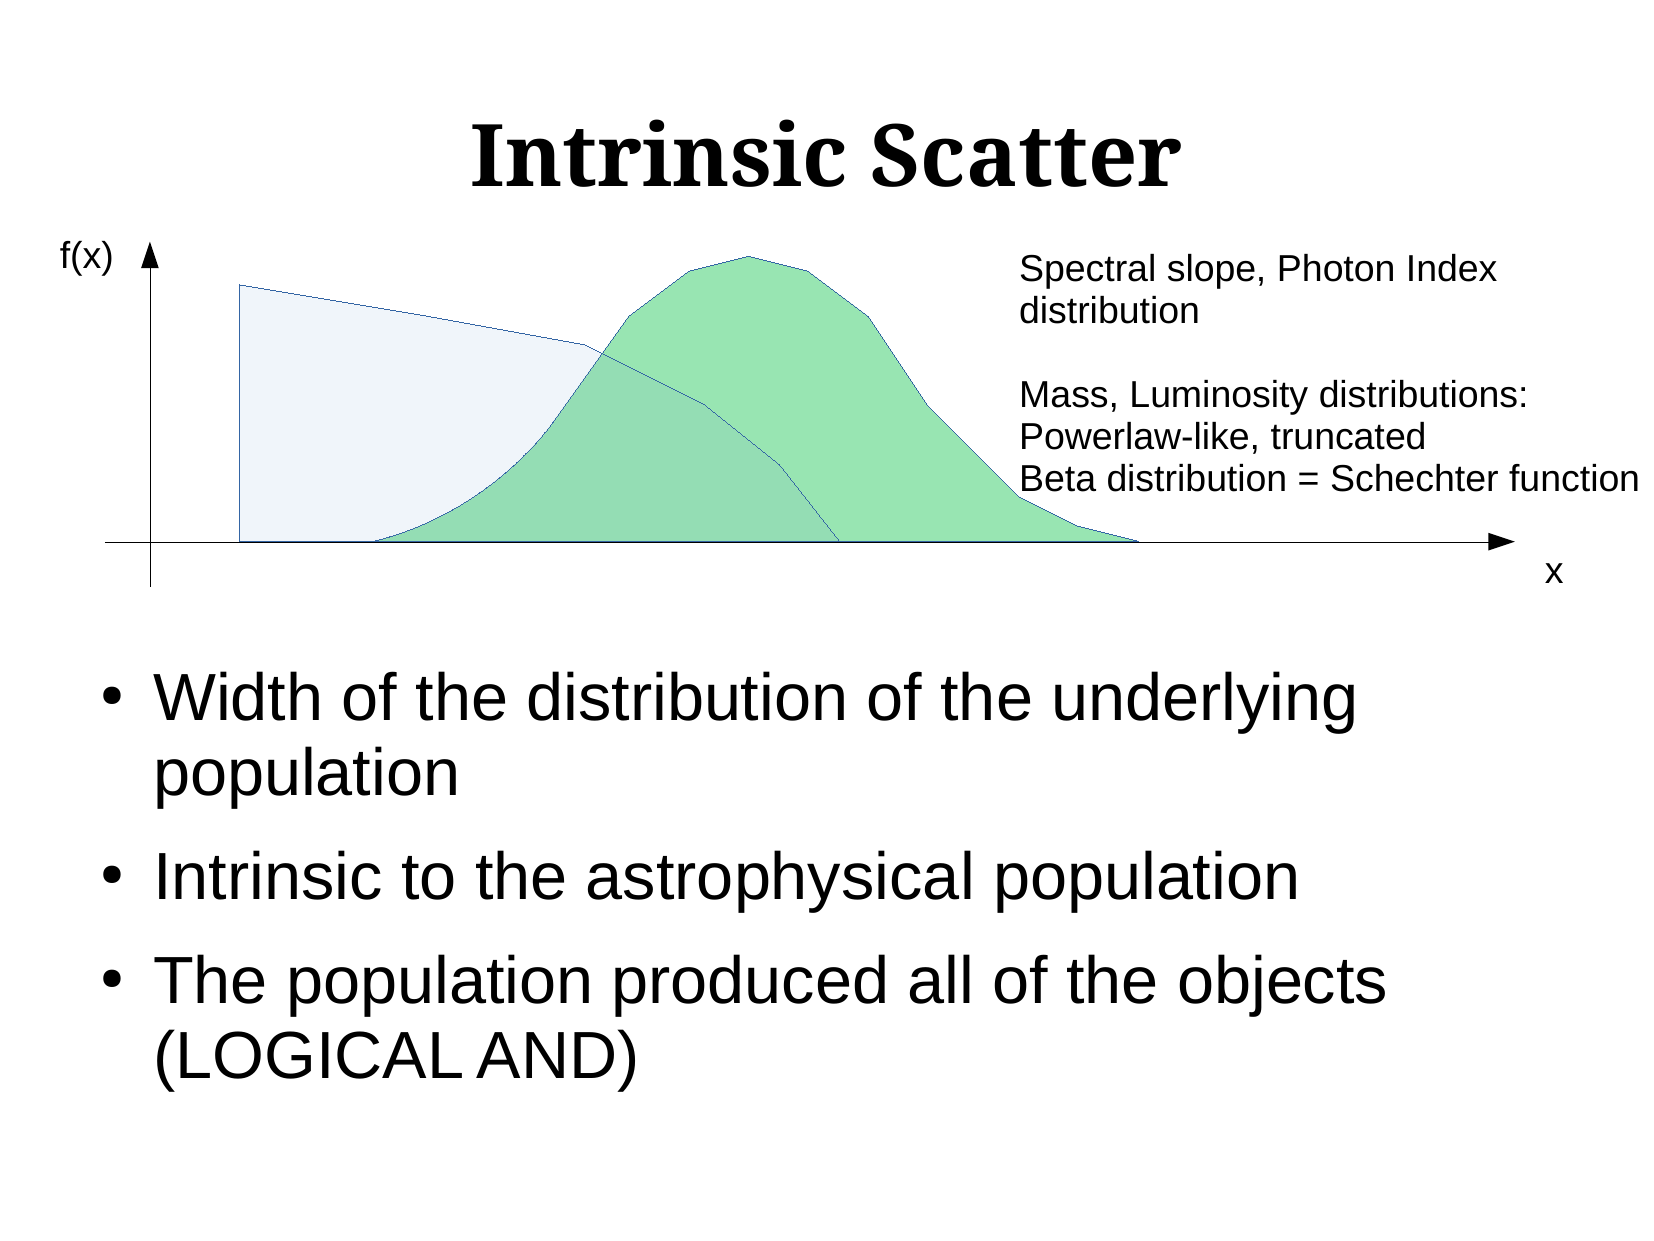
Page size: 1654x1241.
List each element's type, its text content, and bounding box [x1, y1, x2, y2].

text_box [239, 256, 1004, 542]
text_box Spectral slope, Photon Index distribution Mass, Luminosity distributions: Powerlaw-like, truncated Beta distribution = Schechter function [1004, 239, 1654, 675]
title Intrinsic Scatter [82, 49, 1571, 257]
list Width of the distribution of the underlying population Intrinsic to the astrophysical population The population produced all of the objects (LOGICAL AND) [82, 659, 1571, 1140]
text_box f(x) [44, 226, 195, 284]
